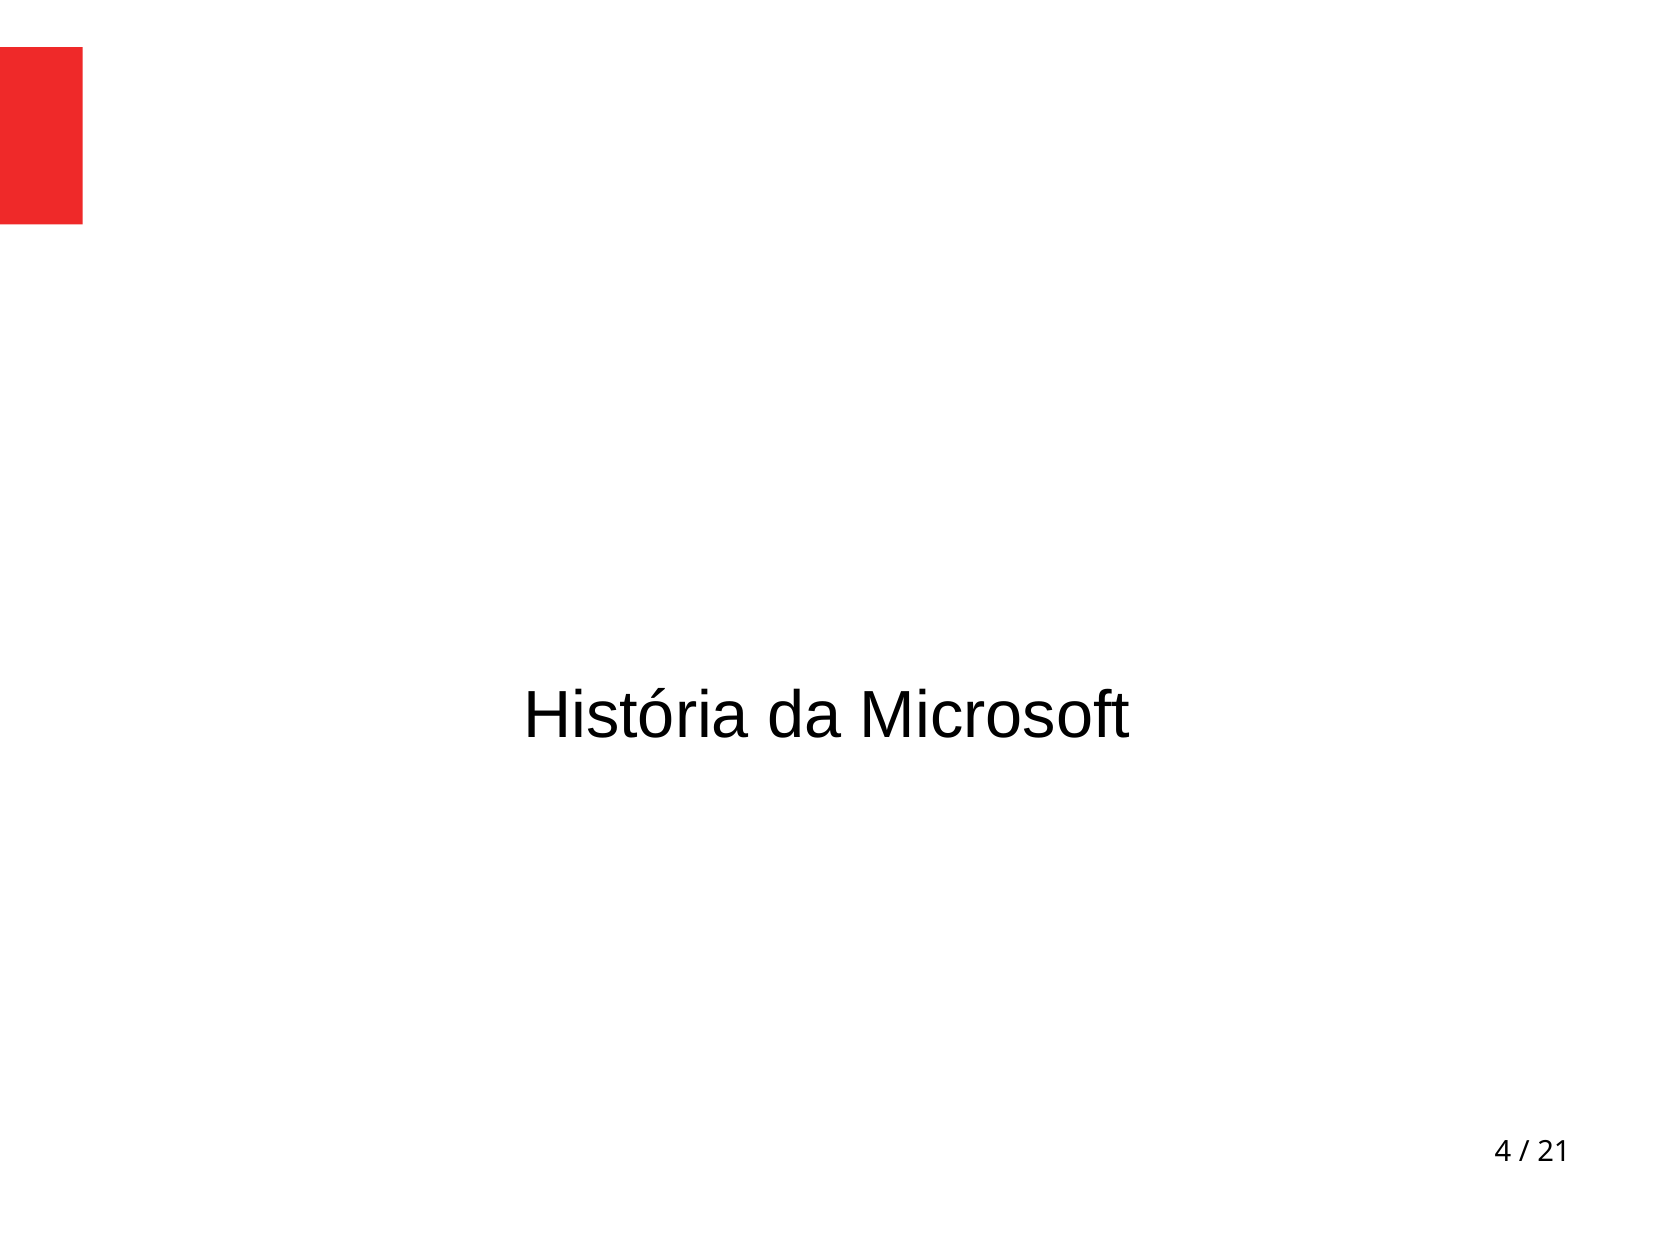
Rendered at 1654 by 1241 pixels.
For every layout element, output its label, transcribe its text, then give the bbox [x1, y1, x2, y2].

subtitle História da Microsoft [118, 354, 1536, 1074]
